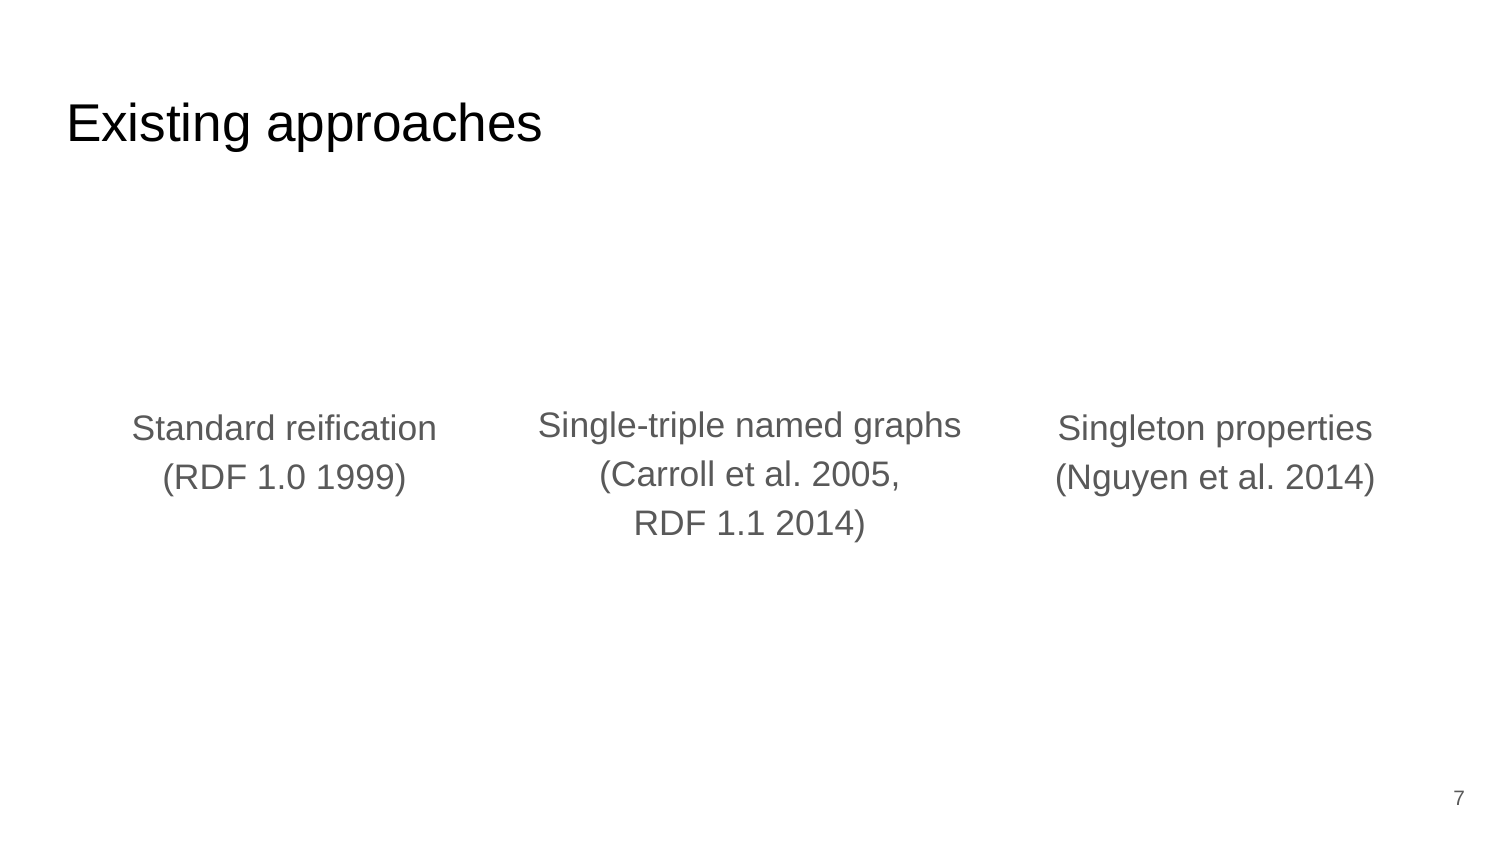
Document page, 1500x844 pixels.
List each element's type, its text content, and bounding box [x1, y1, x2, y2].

list Single-triple named graphs (Carroll et al. 2005, RDF 1.1 2014) [516, 189, 981, 750]
list Standard reification (RDF 1.0 1999) [51, 189, 516, 750]
title Existing approaches [51, 72, 1449, 167]
list Singleton properties (Nguyen et al. 2014) [981, 189, 1449, 750]
slide_number <number> [1389, 764, 1480, 830]
